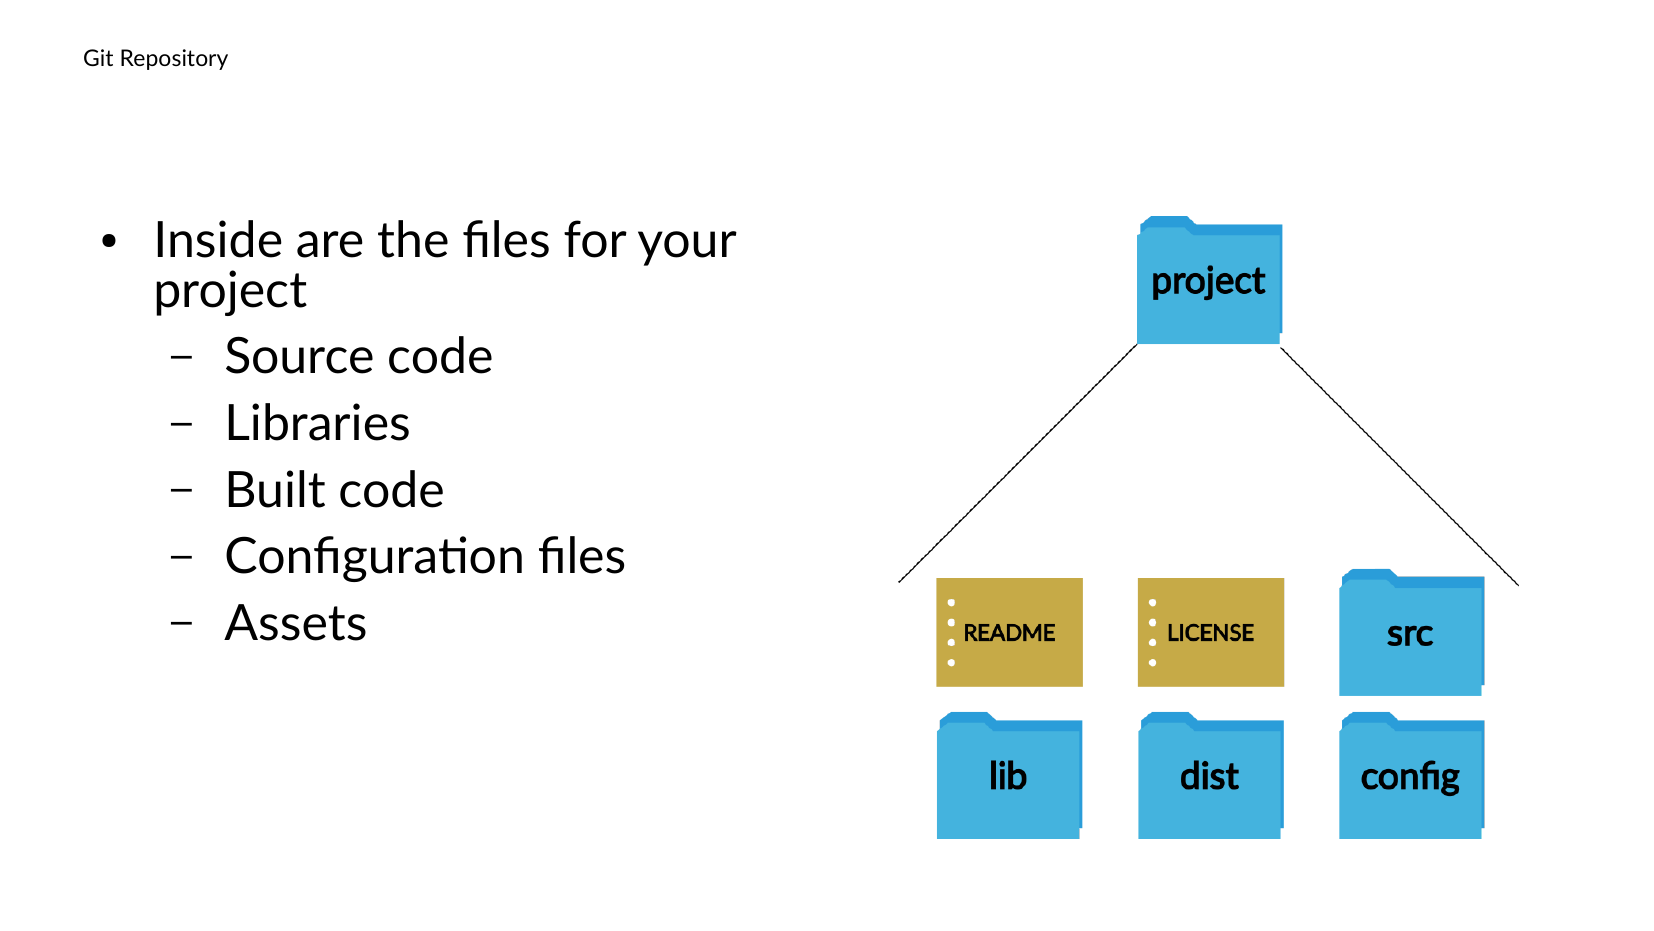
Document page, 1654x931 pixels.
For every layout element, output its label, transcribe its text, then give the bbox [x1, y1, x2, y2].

picture [897, 216, 1519, 839]
list Inside are the files for your project Source code Libraries Built code Configuration files Assets [82, 217, 809, 839]
title Git Repository [83, 0, 1571, 119]
